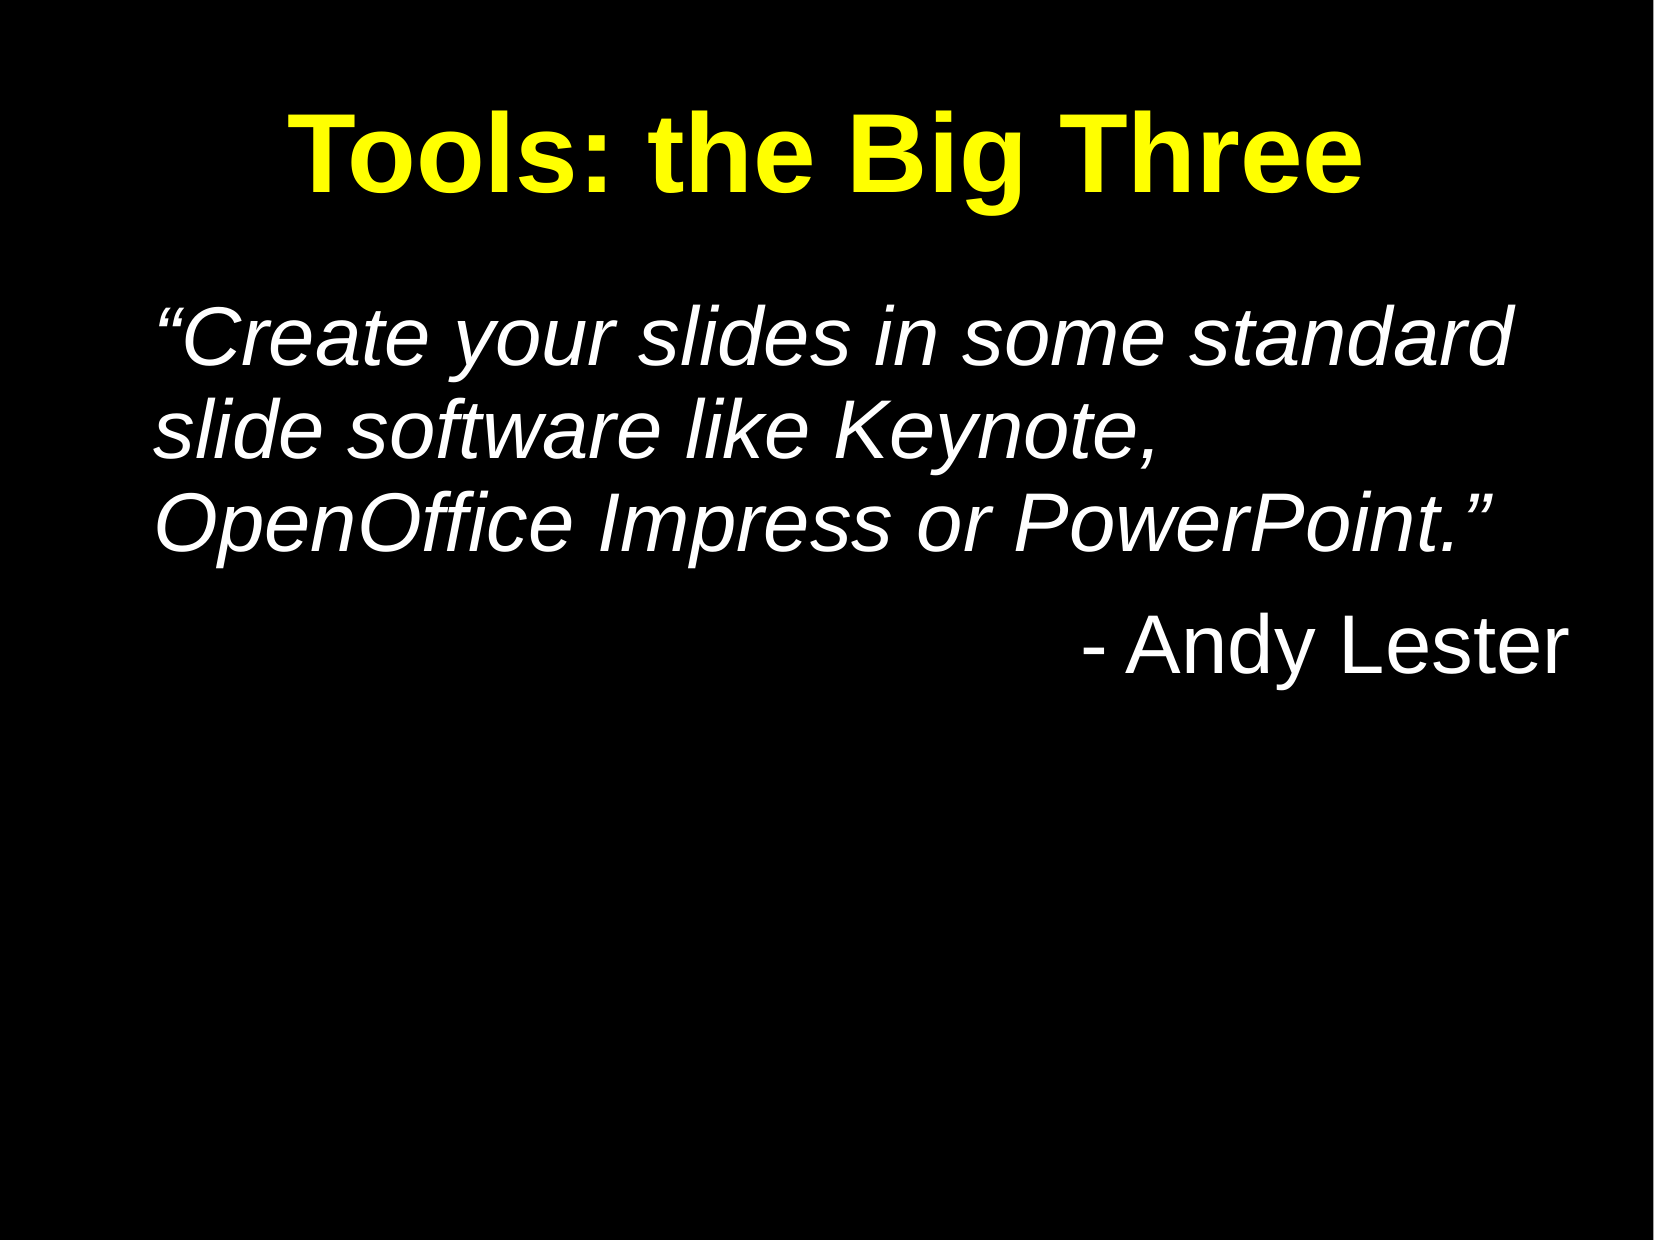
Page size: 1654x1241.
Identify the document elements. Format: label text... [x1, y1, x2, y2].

title Tools: the Big Three [82, 49, 1571, 257]
list “Create your slides in some standard slide software like Keynote, OpenOffice Impress or PowerPoint.” - Andy Lester [82, 290, 1571, 1109]
